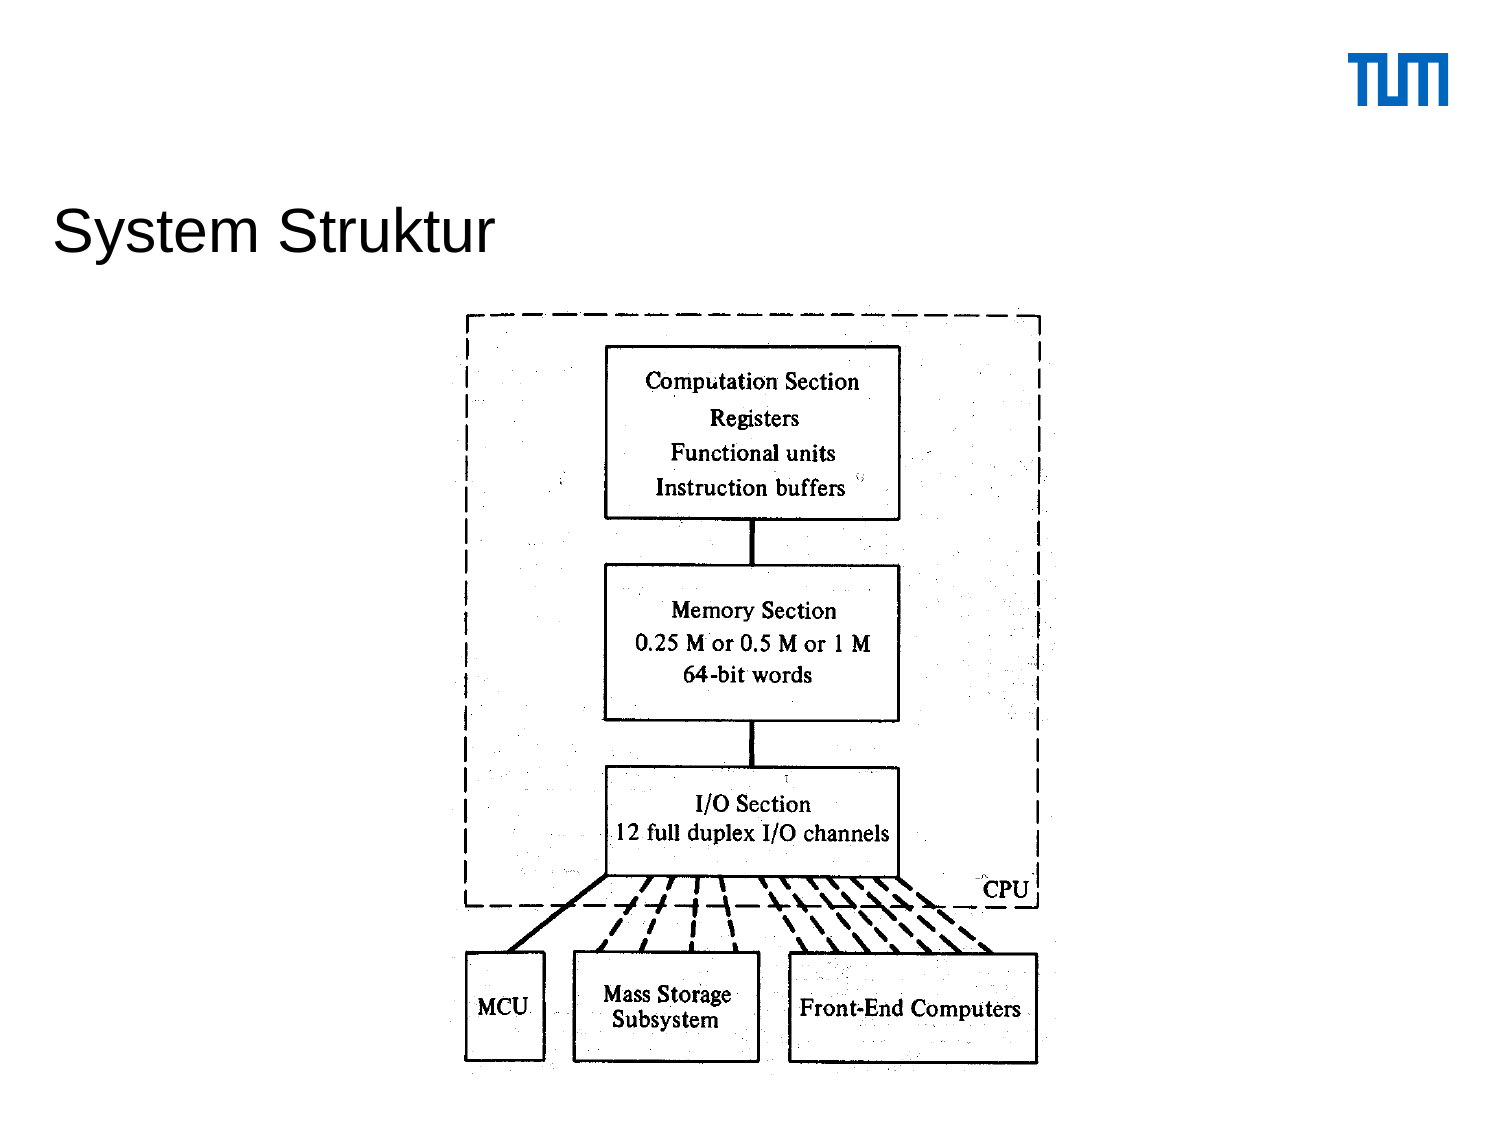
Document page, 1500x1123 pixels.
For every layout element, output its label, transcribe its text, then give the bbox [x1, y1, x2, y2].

picture [448, 301, 1056, 1075]
title System Struktur [52, 199, 1453, 262]
